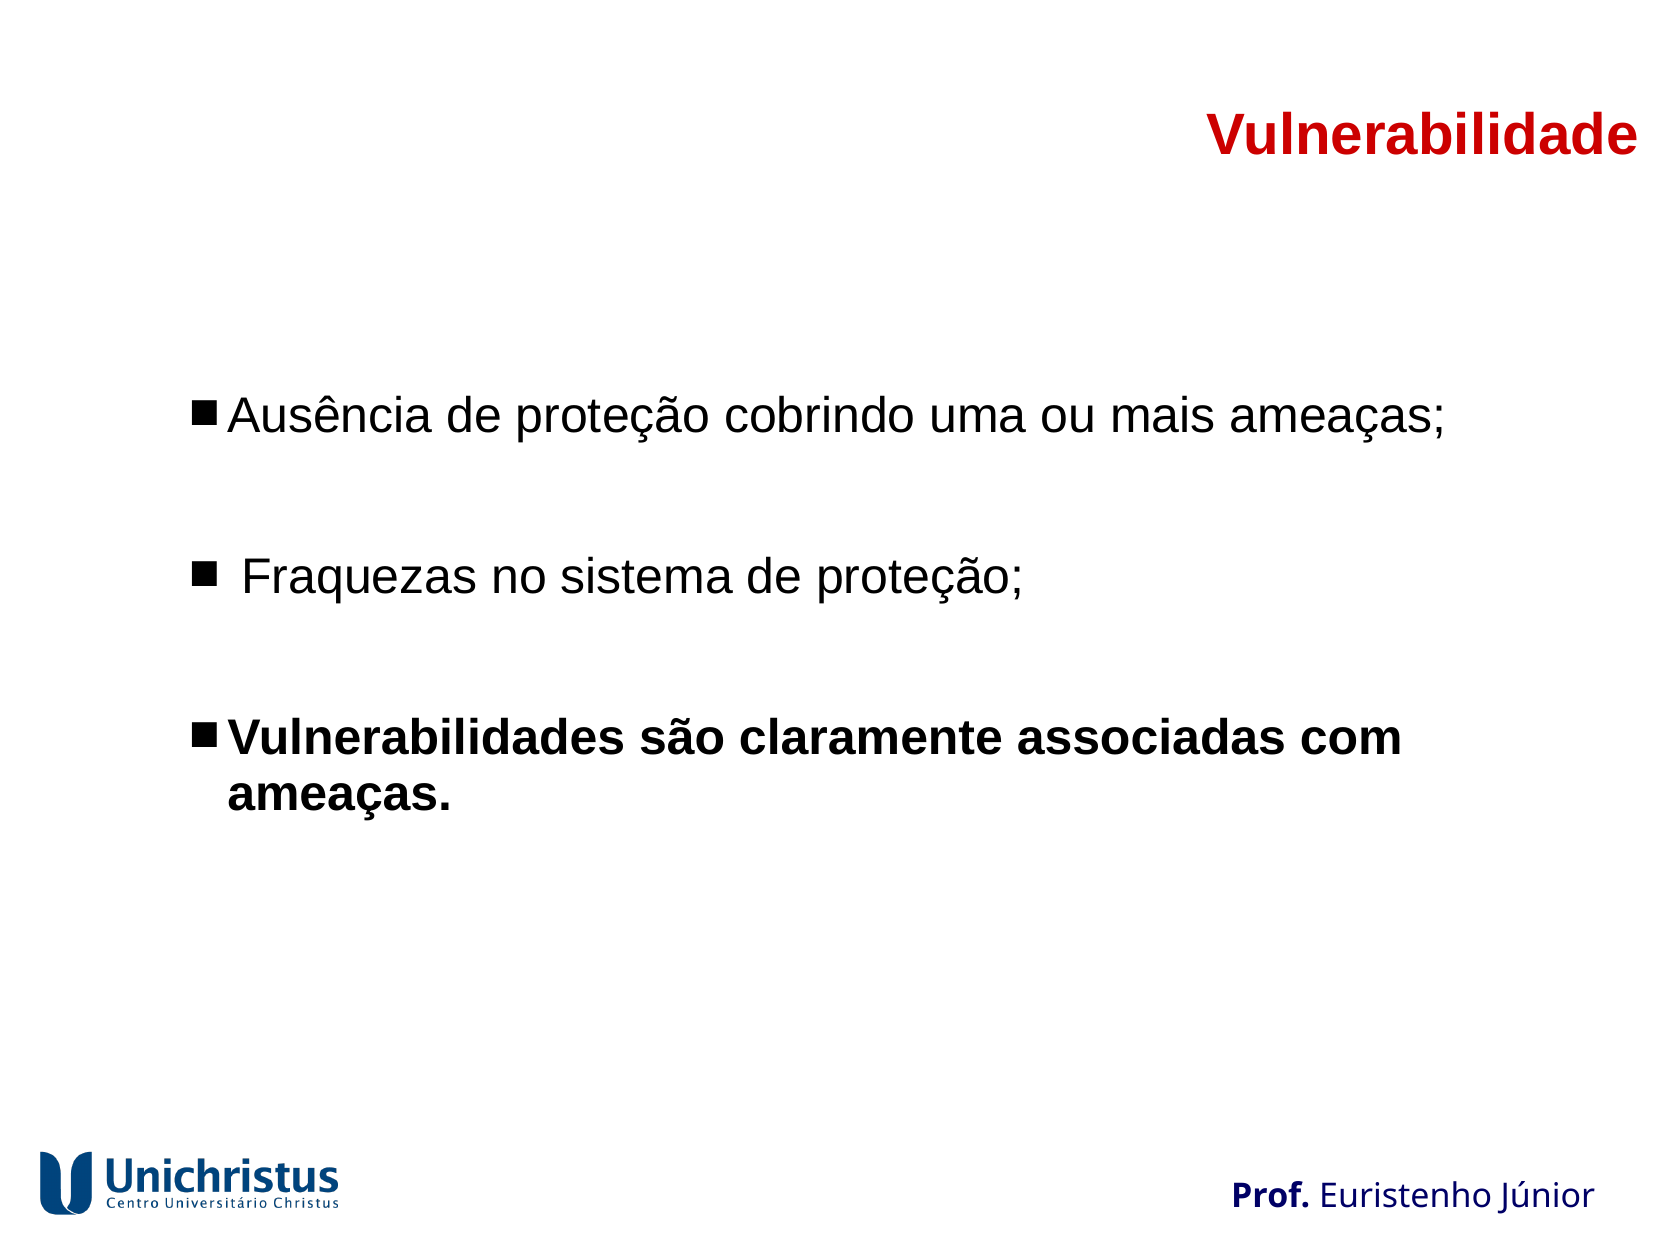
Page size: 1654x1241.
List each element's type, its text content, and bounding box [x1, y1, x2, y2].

text_box Vulnerabilidade [1192, 94, 1654, 175]
picture [35, 1148, 343, 1217]
text_box Ausência de proteção cobrindo uma ou mais ameaças; Fraquezas no sistema de proteção; Vulnerabilidades são claramente associadas com ameaças. [177, 379, 1524, 829]
text_box Prof. Euristenho Júnior [1216, 1163, 1654, 1224]
